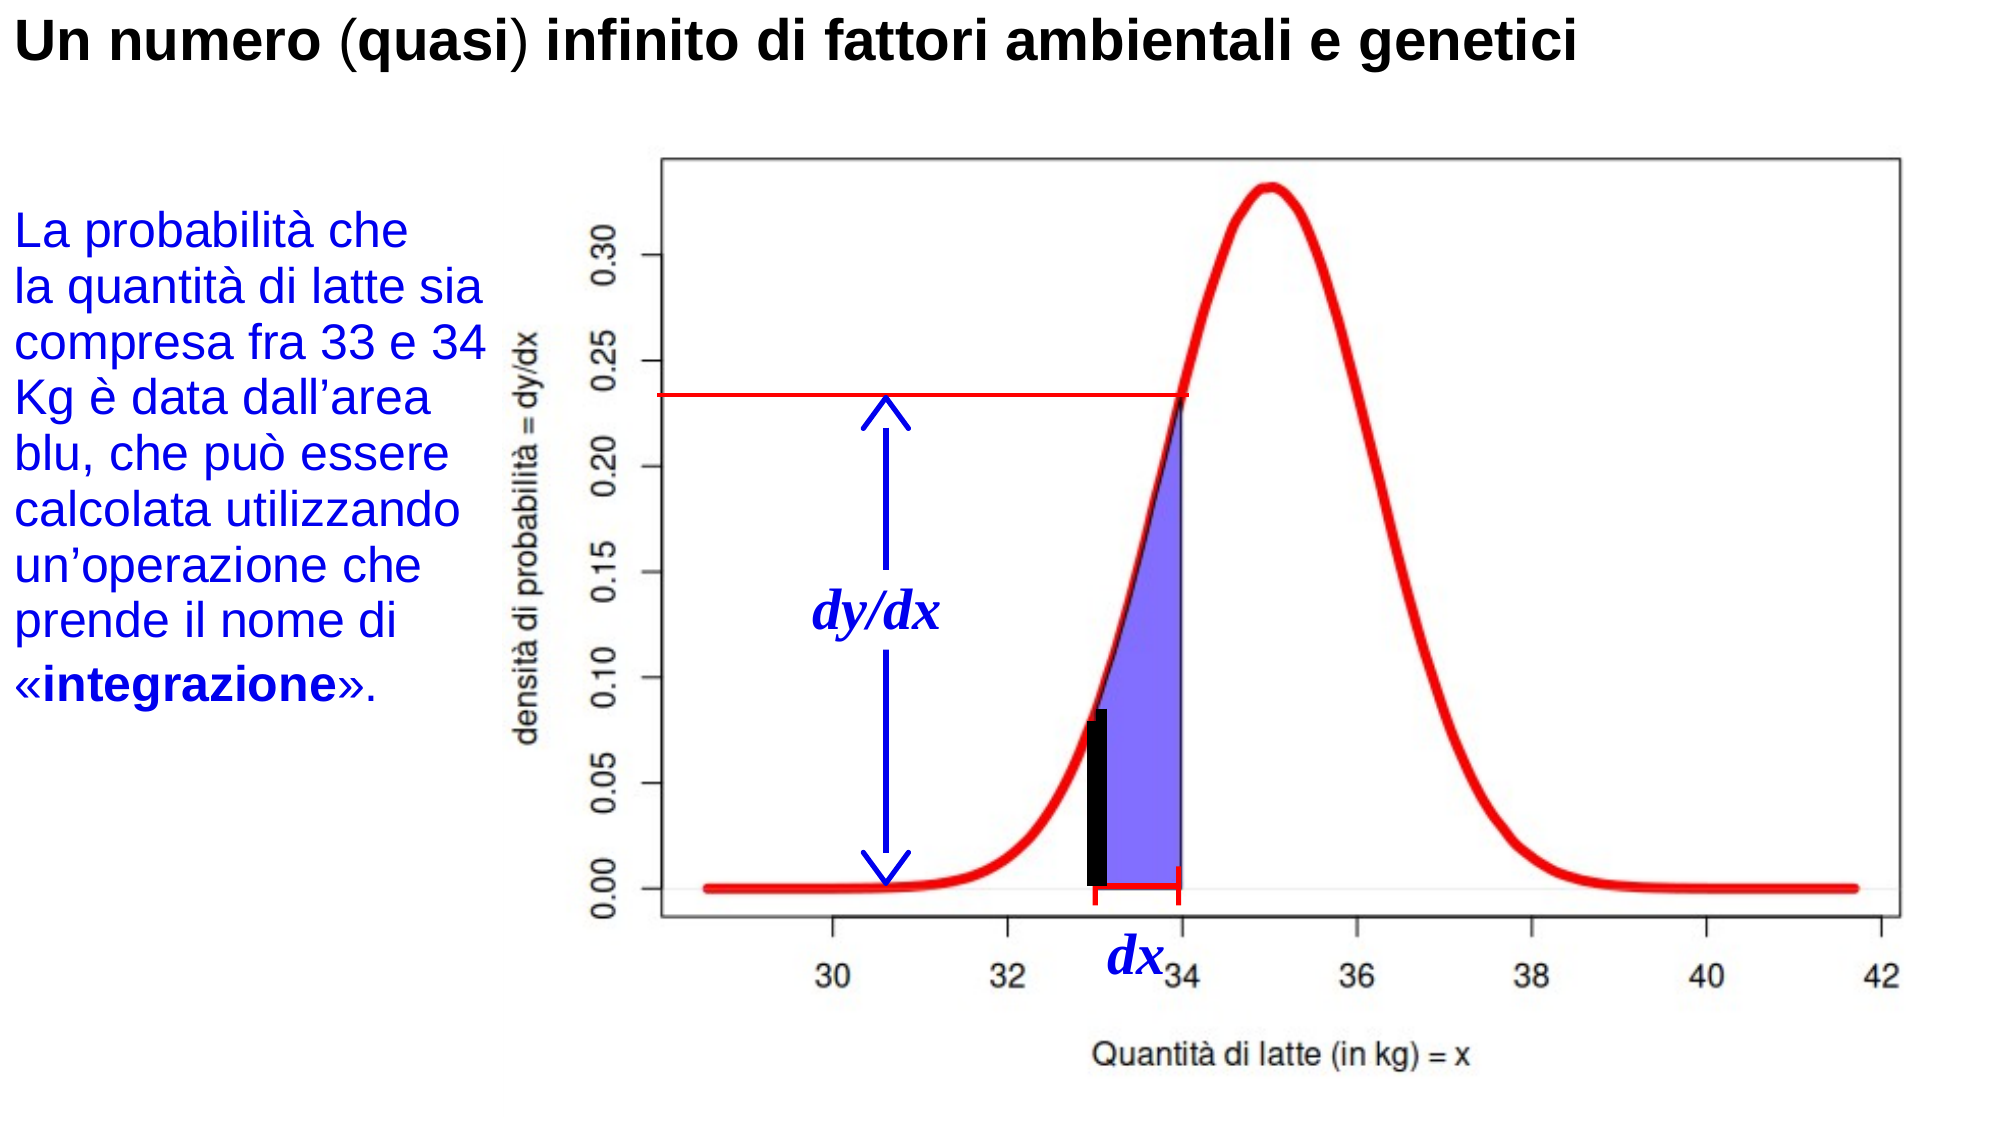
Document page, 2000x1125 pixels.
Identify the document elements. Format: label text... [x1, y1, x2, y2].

text_box dy/dx [797, 570, 957, 650]
text_box dx [1092, 915, 1182, 995]
text_box La probabilità che la quantità di latte sia compresa fra 33 e 34 Kg è data dall’area blu, che può essere calcolata utilizzando un’operazione che prende il nome di «integrazione». [0, 145, 1979, 721]
picture [502, 0, 1983, 1117]
text_box Un numero (quasi) infinito di fattori ambientali e genetici [0, 0, 1979, 145]
